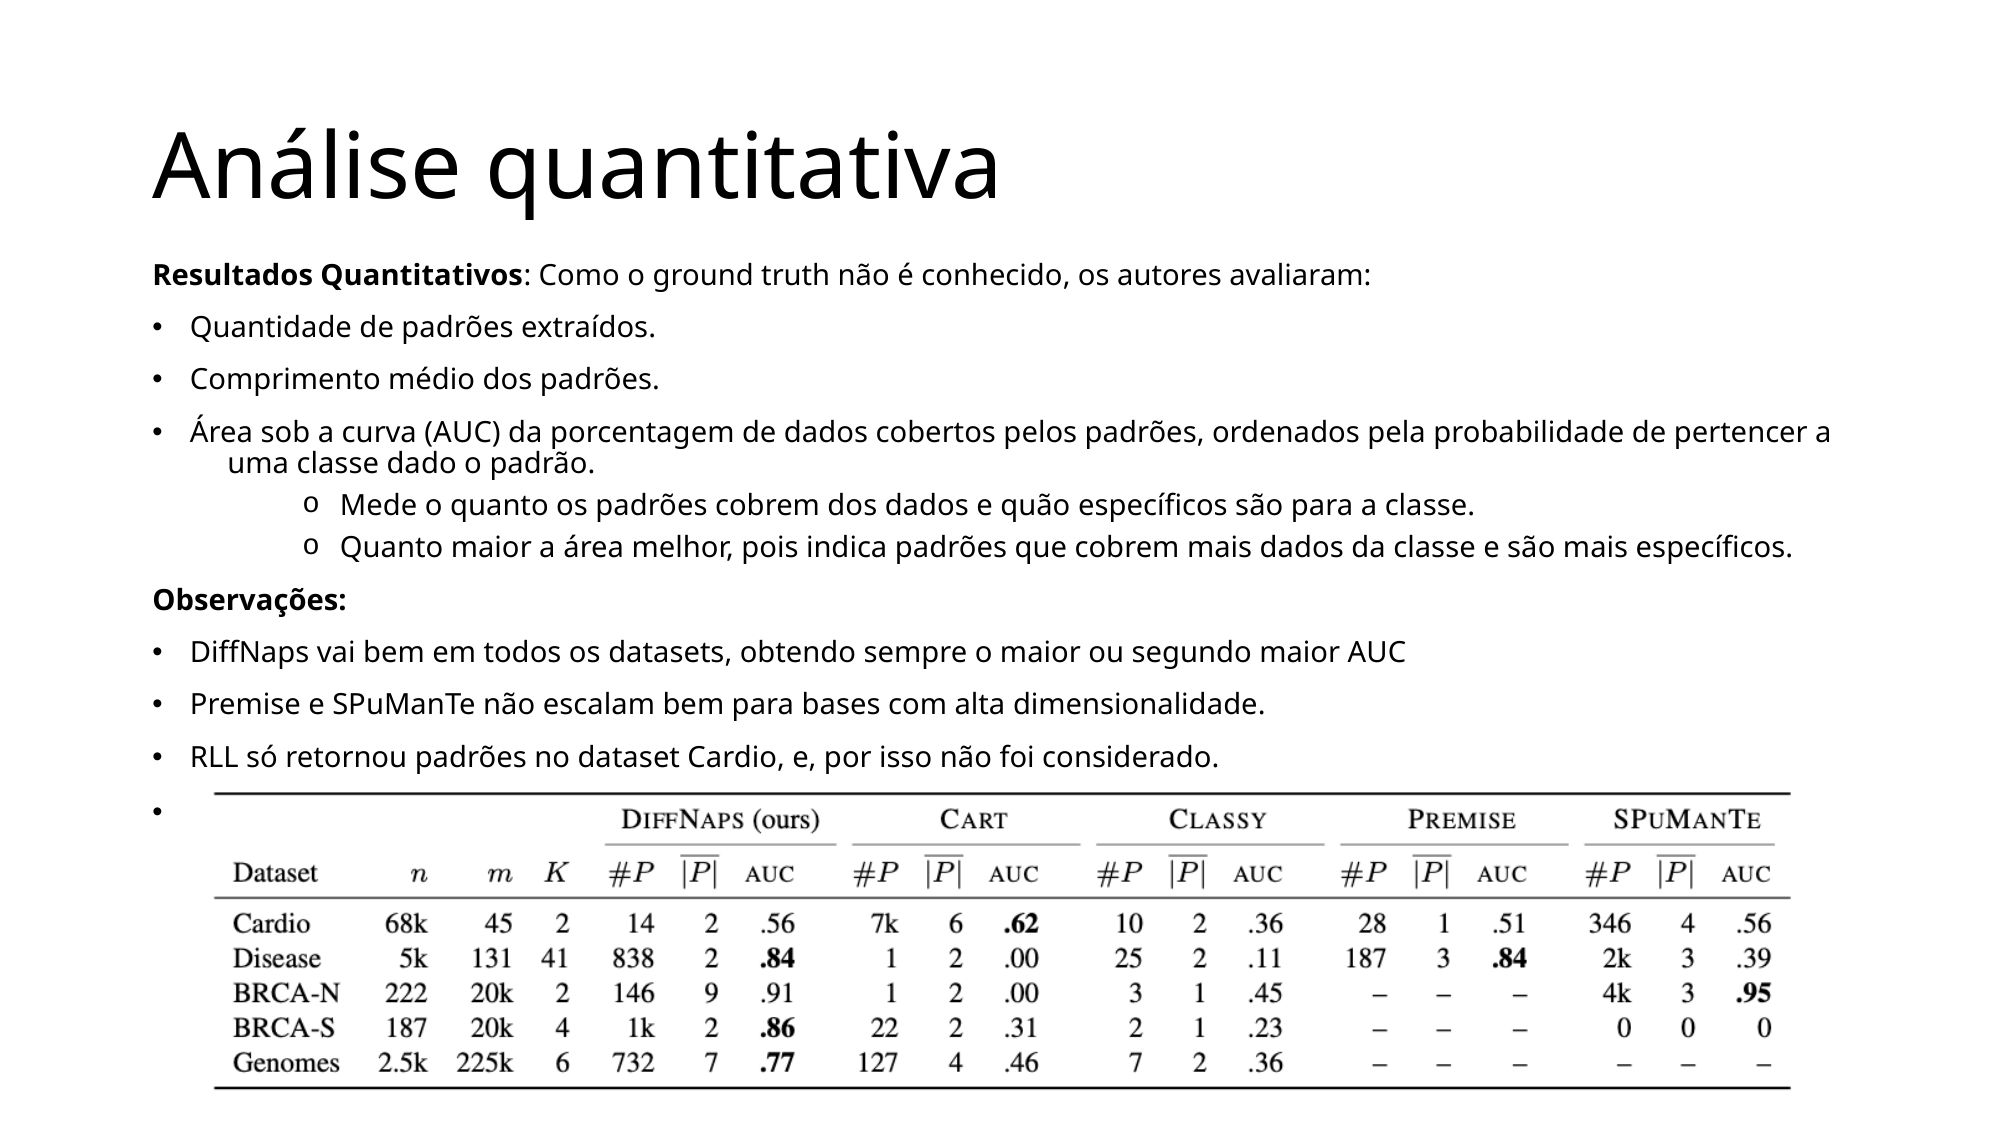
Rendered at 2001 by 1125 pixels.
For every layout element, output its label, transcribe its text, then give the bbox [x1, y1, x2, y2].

picture [204, 780, 1796, 1093]
list Resultados Quantitativos: Como o ground truth não é conhecido, os autores avaliaram: Quantidade de padrões extraídos. Comprimento médio dos padrões. Área sob a curva (AUC) da porcentagem de dados cobertos pelos padrões, ordenados pela probabilidade de pertencer a uma classe dado o padrão. Mede o quanto os padrões cobrem dos dados e quão específicos são para a classe. Quanto maior a área melhor, pois indica padrões que cobrem mais dados da classe e são mais específicos. Observações: DiffNaps vai bem em todos os datasets, obtendo sempre o maior ou segundo maior AUC Premise e SPuManTe não escalam bem para bases com alta dimensionalidade. RLL só retornou padrões no dataset Cardio, e, por isso não foi considerado. [137, 252, 1863, 967]
title Análise quantitativa [137, 59, 1863, 252]
